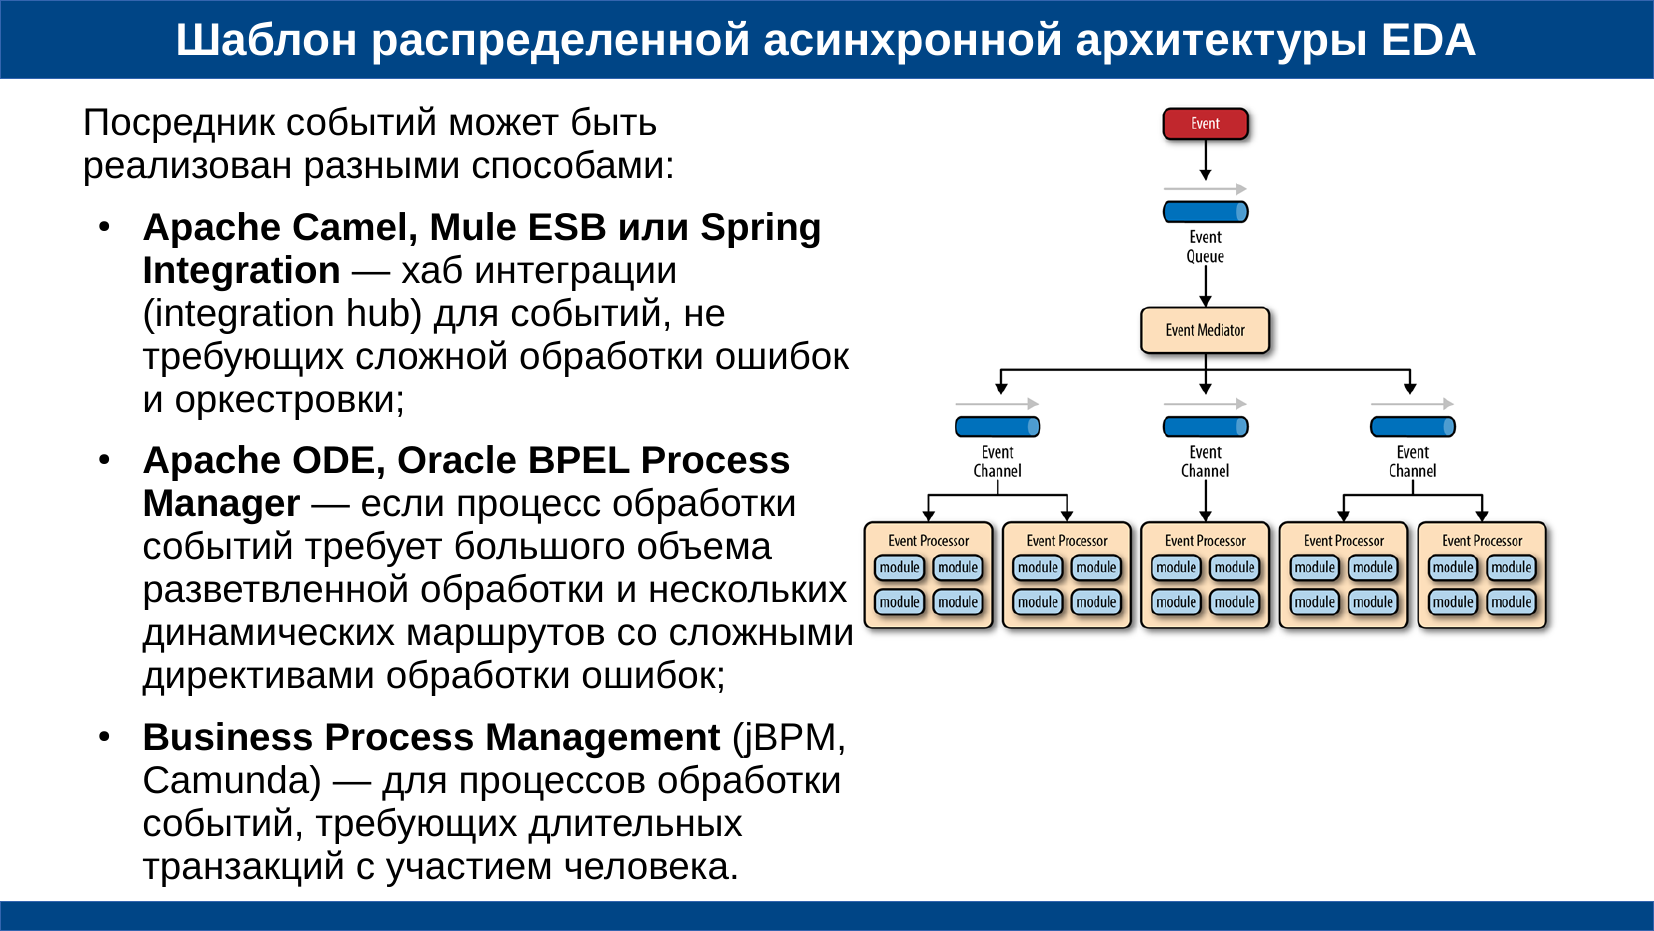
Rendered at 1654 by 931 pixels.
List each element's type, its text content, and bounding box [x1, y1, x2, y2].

list Посредник событий может быть реализован разными способами: Apache Camel, Mule ESB или Spring Integration — хаб интеграции (integration hub) для событий, не требующих сложной обработки ошибок и оркестровки; Apache ODE, Oracle BPEL Process Manager — если процесс обработки событий требует большого объема разветвленной обработки и нескольких динамических маршрутов со сложными директивами обработки ошибок; Business Process Management (jBPM, Camunda) — для процессов обработки событий, требующих длительных транзакций с участием человека. [82, 101, 871, 901]
title Шаблон распределенной асинхронной архитектуры EDA [0, 0, 1654, 79]
picture [858, 101, 1559, 641]
